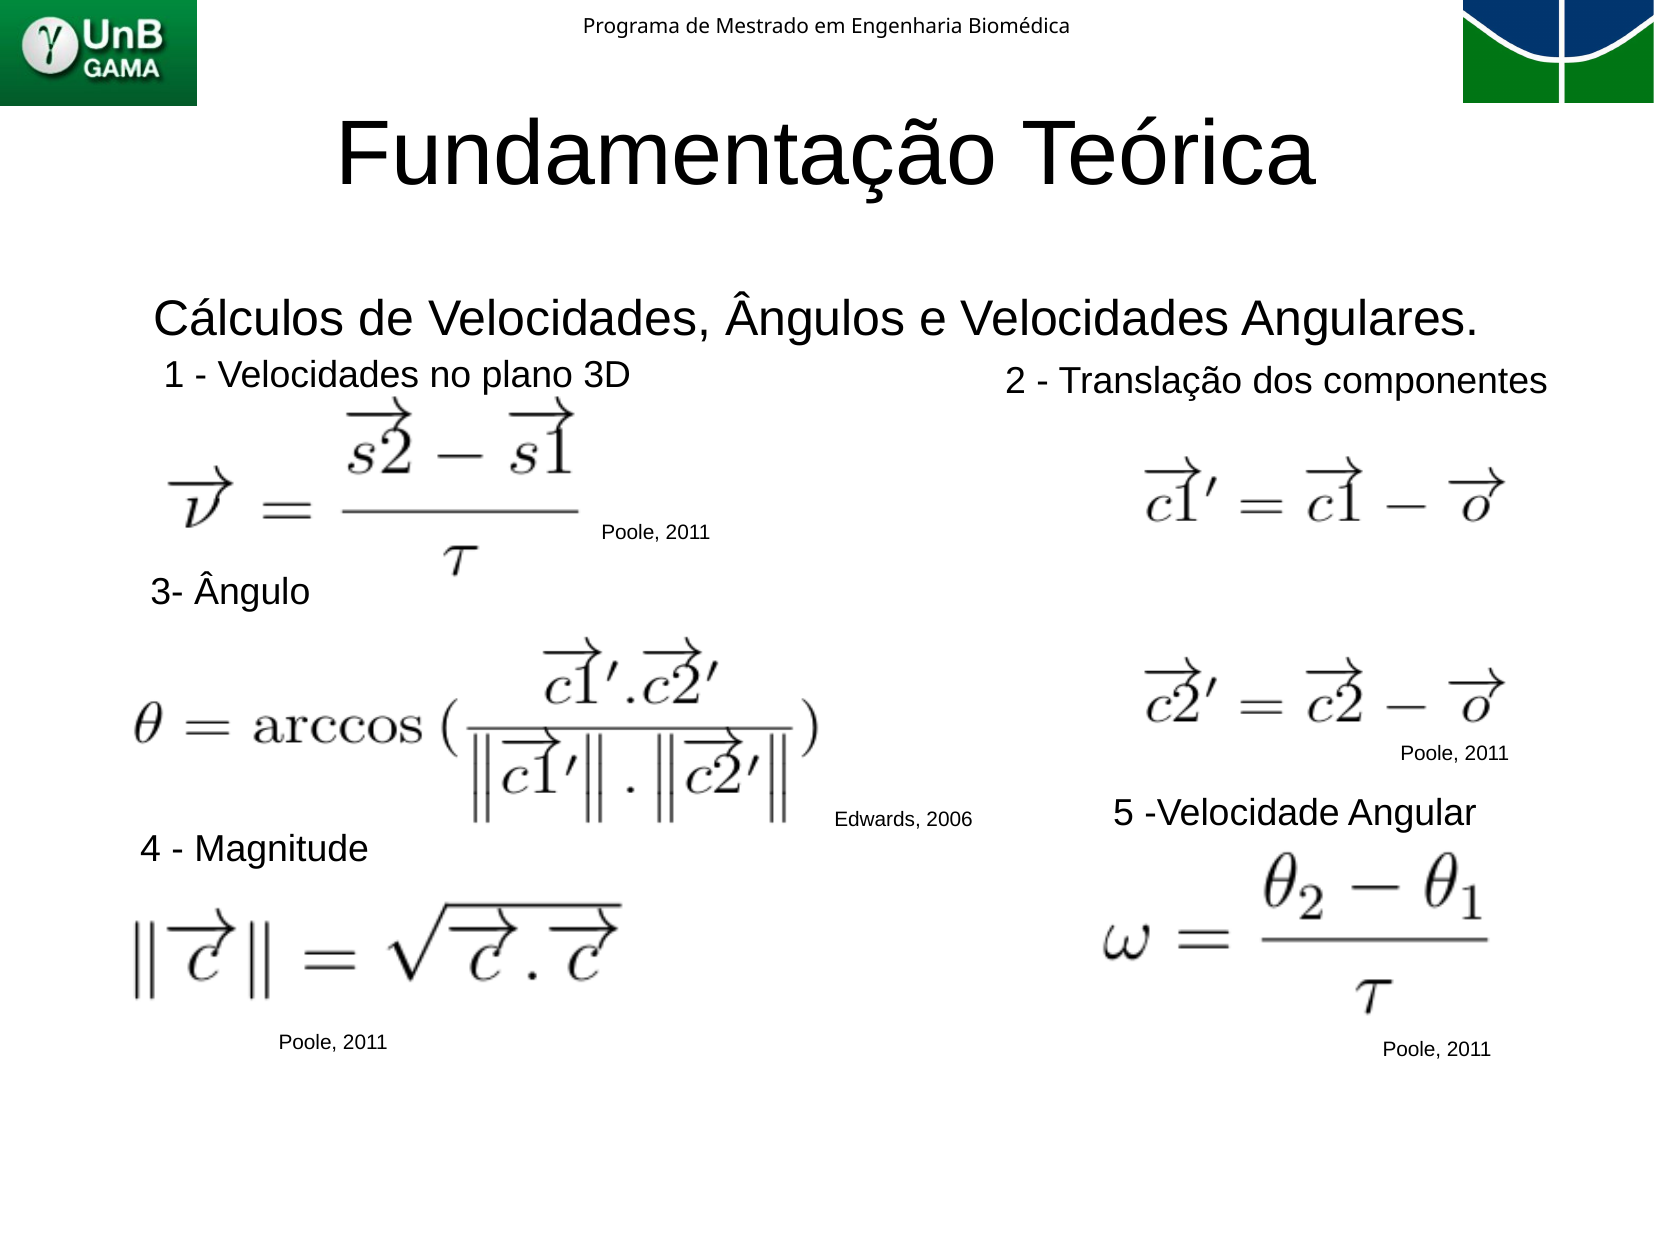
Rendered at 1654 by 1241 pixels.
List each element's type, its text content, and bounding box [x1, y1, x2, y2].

text_box Poole, 2011 [263, 1023, 419, 1109]
text_box Poole, 2011 [586, 513, 742, 599]
text_box Edwards, 2006 [819, 800, 988, 839]
picture [0, 0, 197, 106]
picture [1083, 832, 1561, 1049]
picture [109, 871, 702, 1039]
list Cálculos de Velocidades, Ângulos e Velocidades Angulares. [82, 290, 1571, 455]
picture [74, 355, 879, 848]
text_box 2 - Translação dos componentes [990, 352, 1563, 410]
text_box Poole, 2011 [1368, 1030, 1523, 1116]
picture [1463, 0, 1654, 103]
text_box 1 - Velocidades no plano 3D [148, 346, 647, 404]
picture [1054, 400, 1581, 763]
text_box 5 -Velocidade Angular [1098, 784, 1492, 842]
text_box 3- Ângulo [135, 563, 326, 621]
text_box Poole, 2011 [1385, 734, 1541, 820]
text_box 4 - Magnitude [125, 819, 384, 877]
title Fundamentação Teórica [82, 49, 1571, 257]
